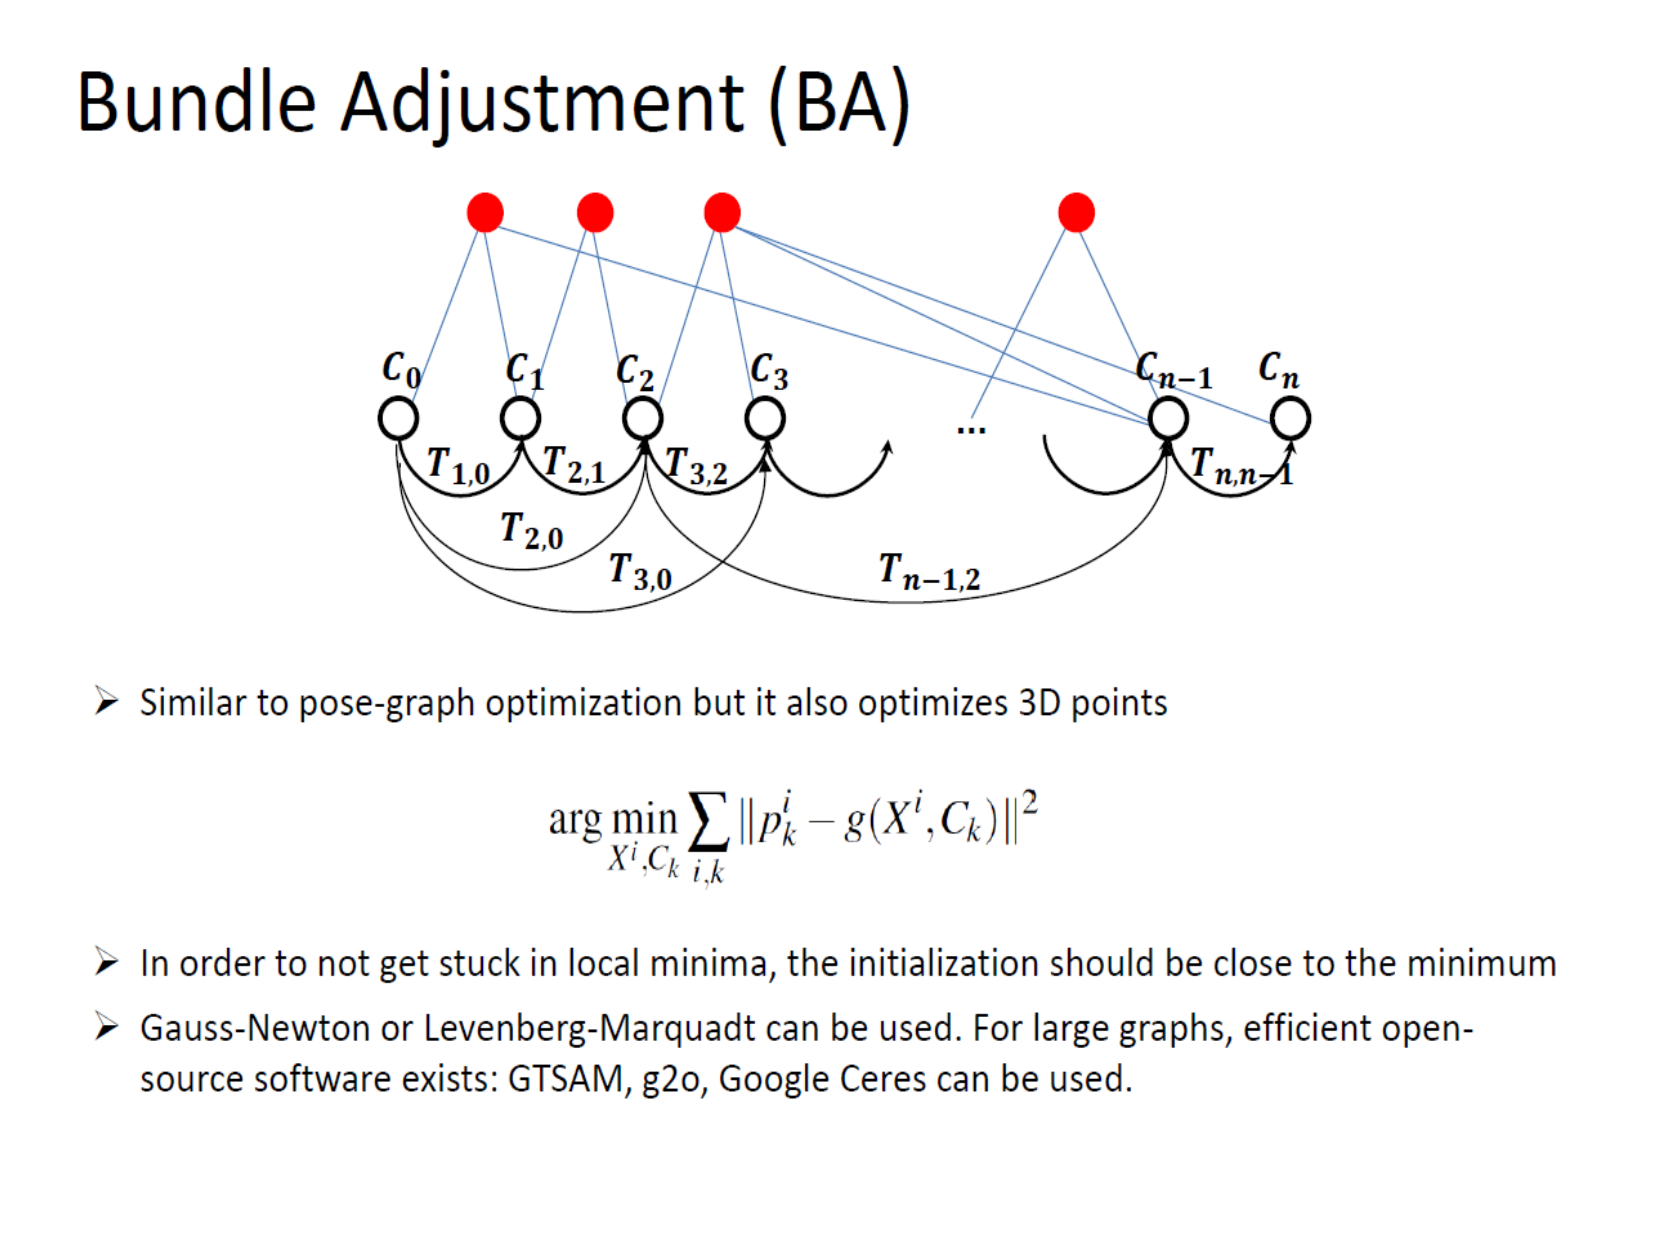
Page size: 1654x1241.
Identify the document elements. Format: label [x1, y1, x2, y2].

picture [70, 35, 1583, 1148]
